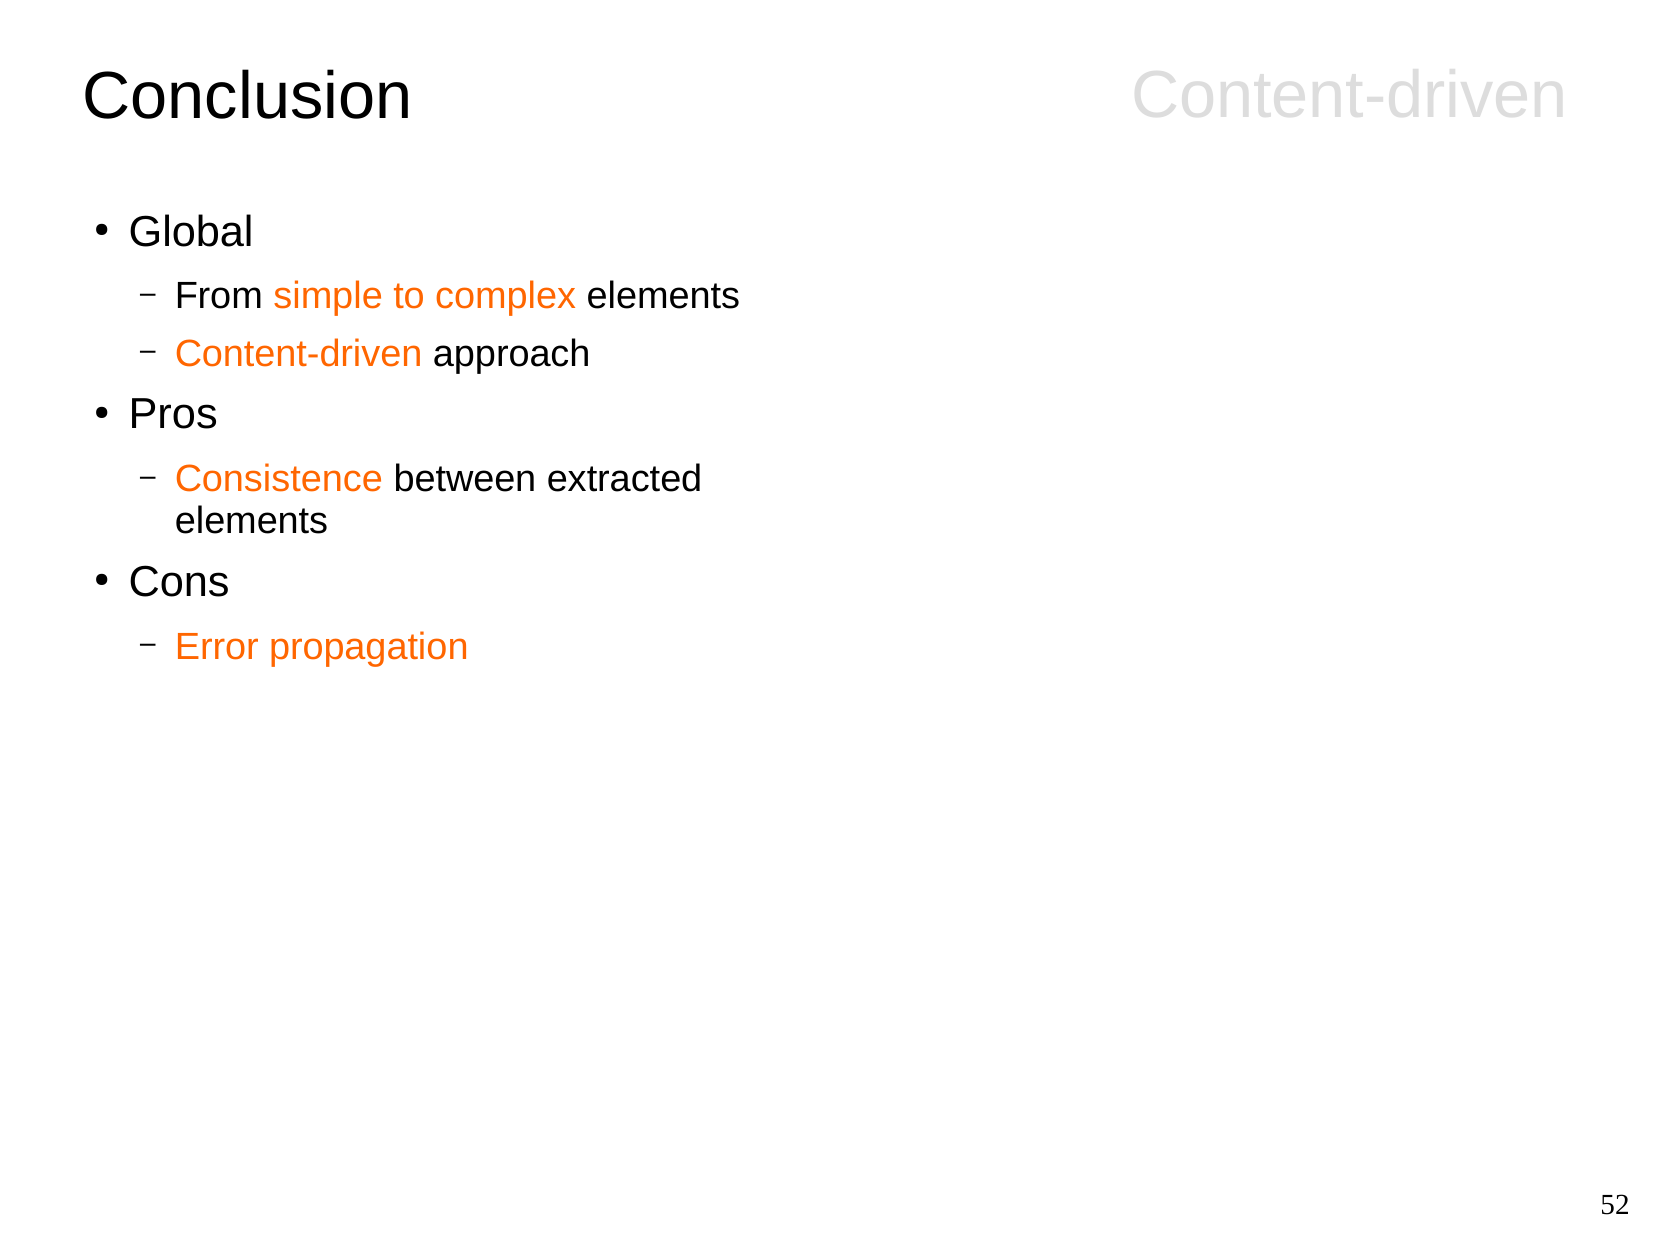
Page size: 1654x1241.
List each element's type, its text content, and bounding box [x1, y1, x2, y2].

title Conclusion [82, 49, 1607, 142]
list Global From simple to complex elements Content-driven approach Pros Consistence between extracted elements Cons Error propagation [82, 206, 809, 674]
